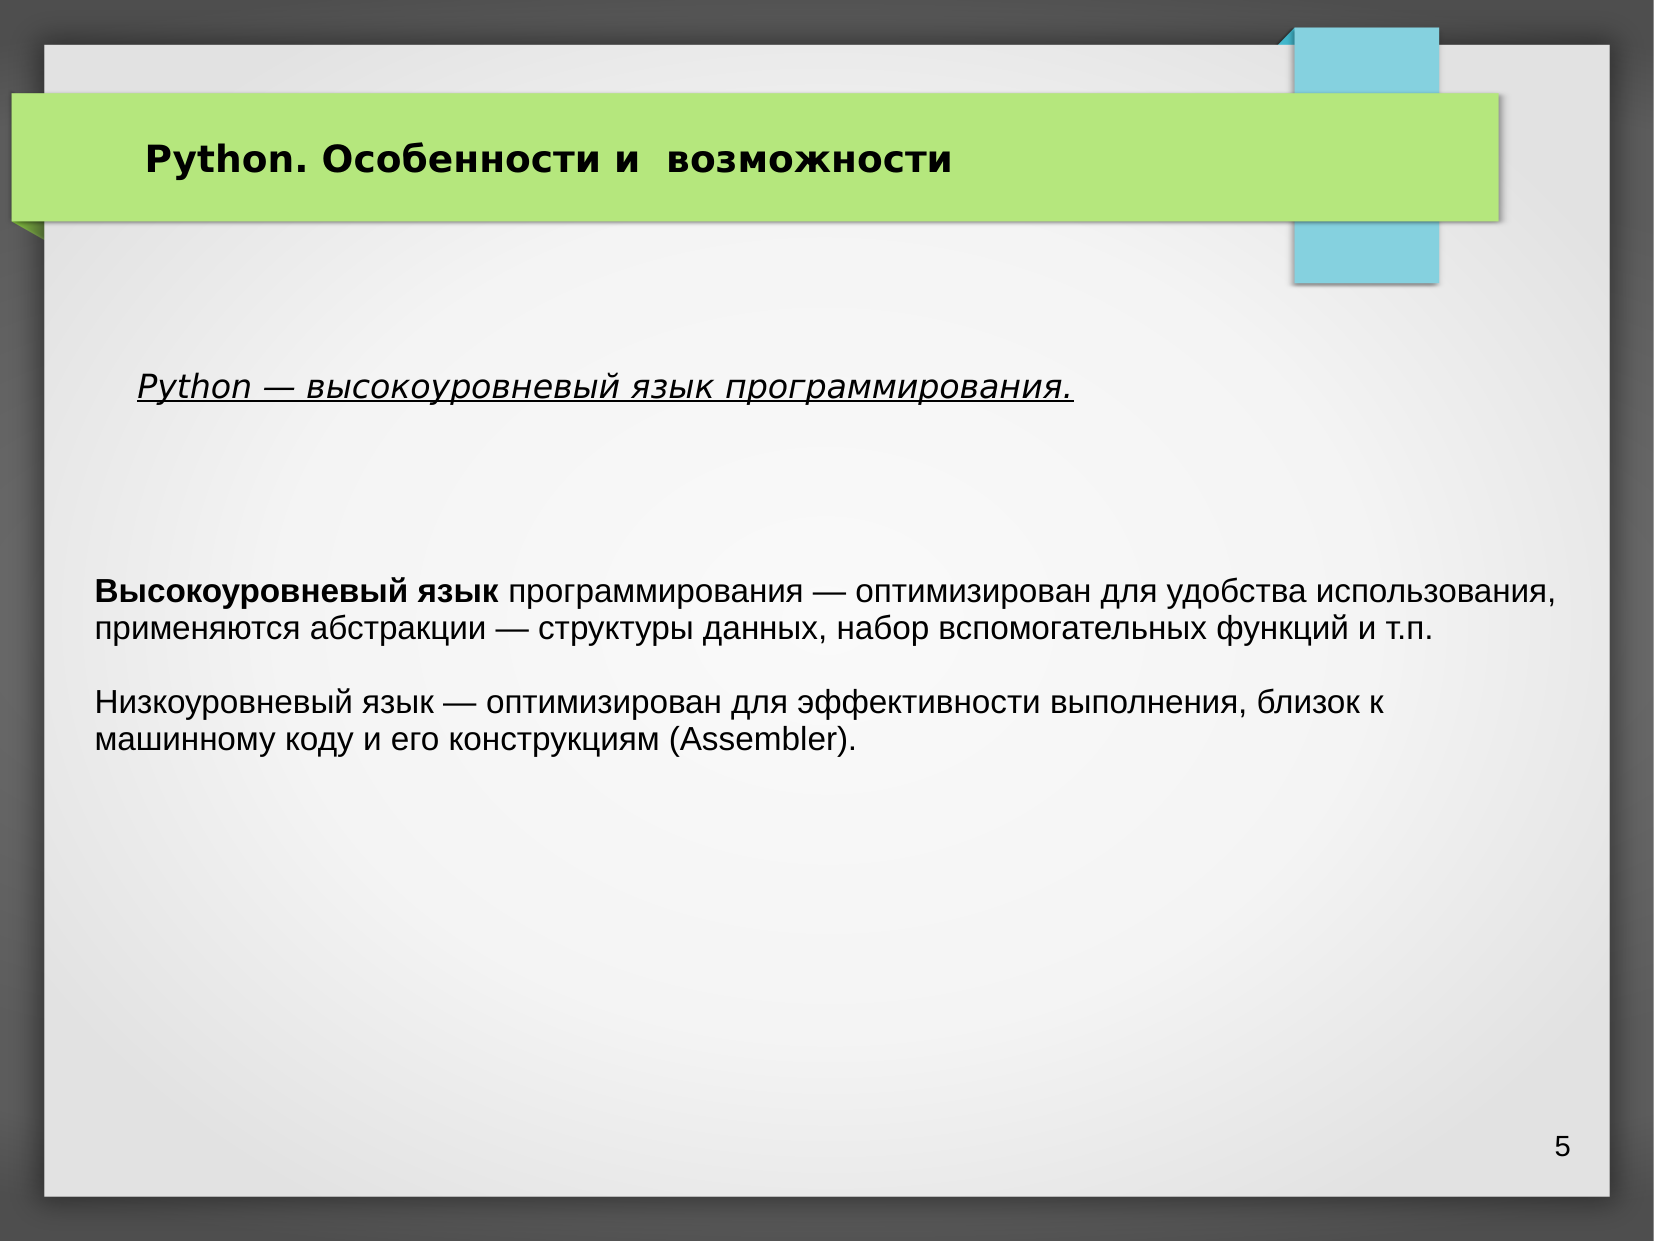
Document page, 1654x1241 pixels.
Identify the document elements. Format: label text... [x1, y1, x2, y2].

picture [0, 0, 1654, 1241]
text_box Python — высокоуровневый язык программирования. [122, 359, 1394, 449]
text_box Python. Особенности и возможности [129, 129, 969, 189]
text_box Высокоуровневый язык программирования — оптимизирован для удобства использования, применяются абстракции — структуры данных, набор вспомогательных функций и т.п. Низкоуровневый язык — оптимизирован для эффективности выполнения, близок к машинному коду и его конструкциям (Assembler). [94, 507, 1560, 823]
